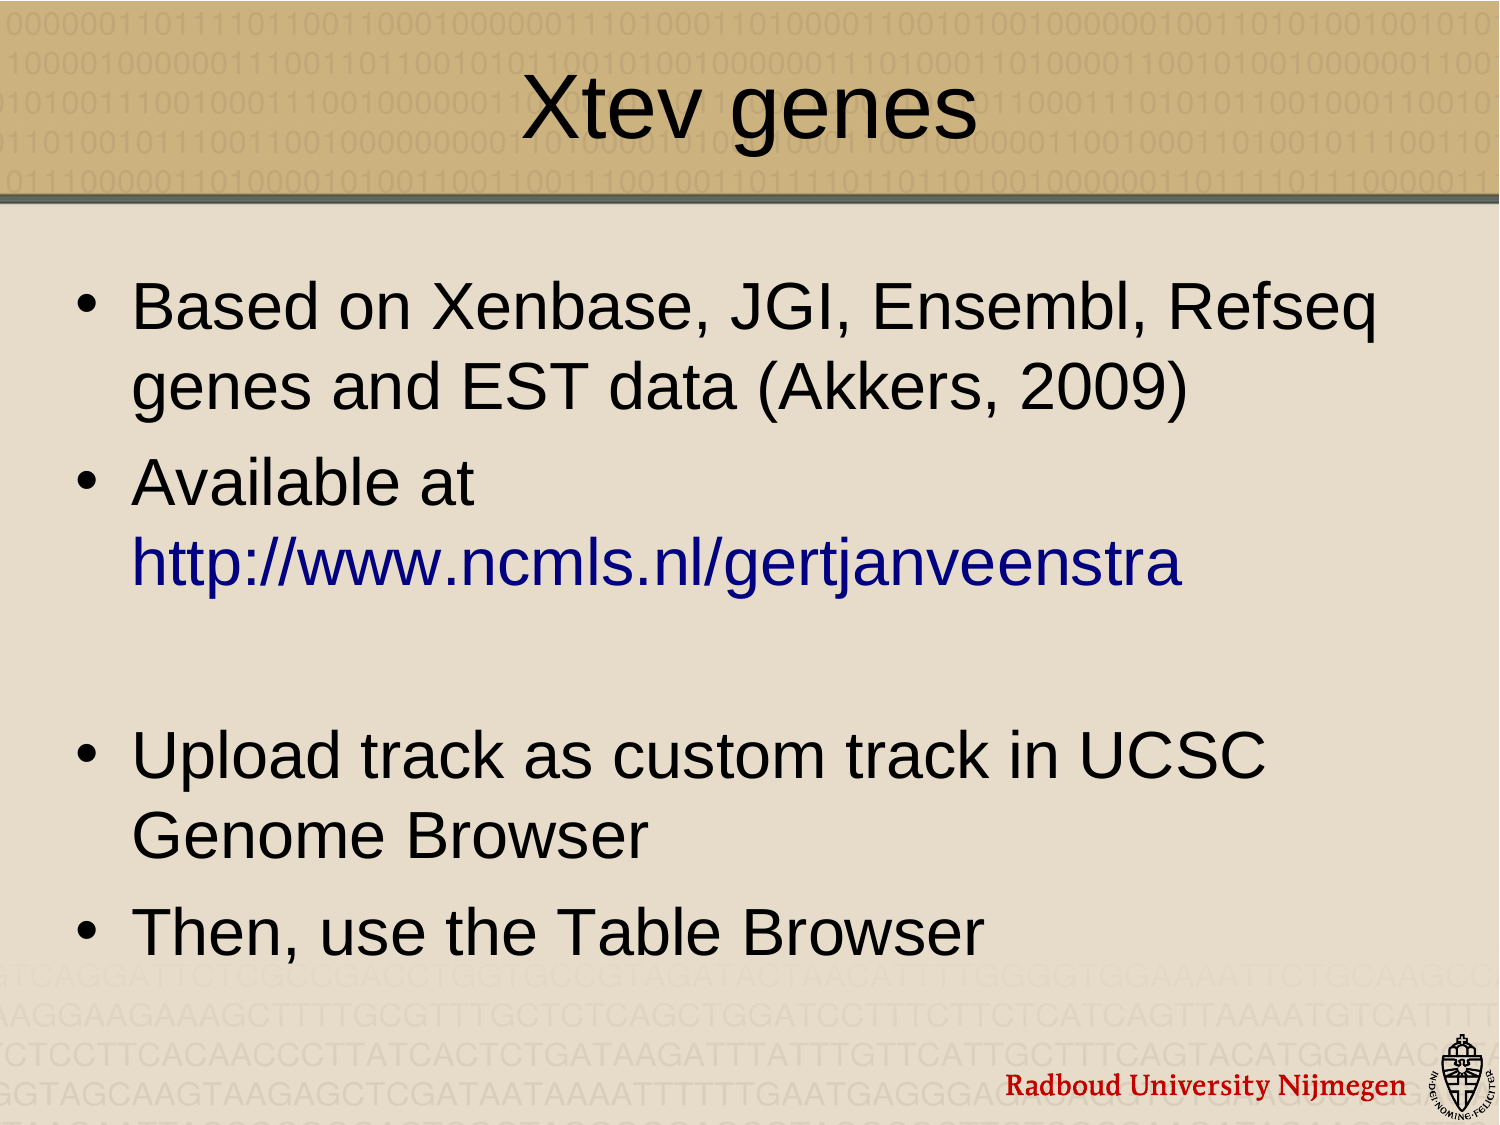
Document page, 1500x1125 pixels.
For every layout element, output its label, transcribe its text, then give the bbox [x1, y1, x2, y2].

picture [0, 1, 1500, 1125]
list Based on Xenbase, JGI, Ensembl, Refseq genes and EST data (Akkers, 2009) Available at http://www.ncmls.nl/gertjanveenstra Upload track as custom track in UCSC Genome Browser Then, use the Table Browser [75, 262, 1426, 1125]
title Xtev genes [75, 7, 1425, 196]
